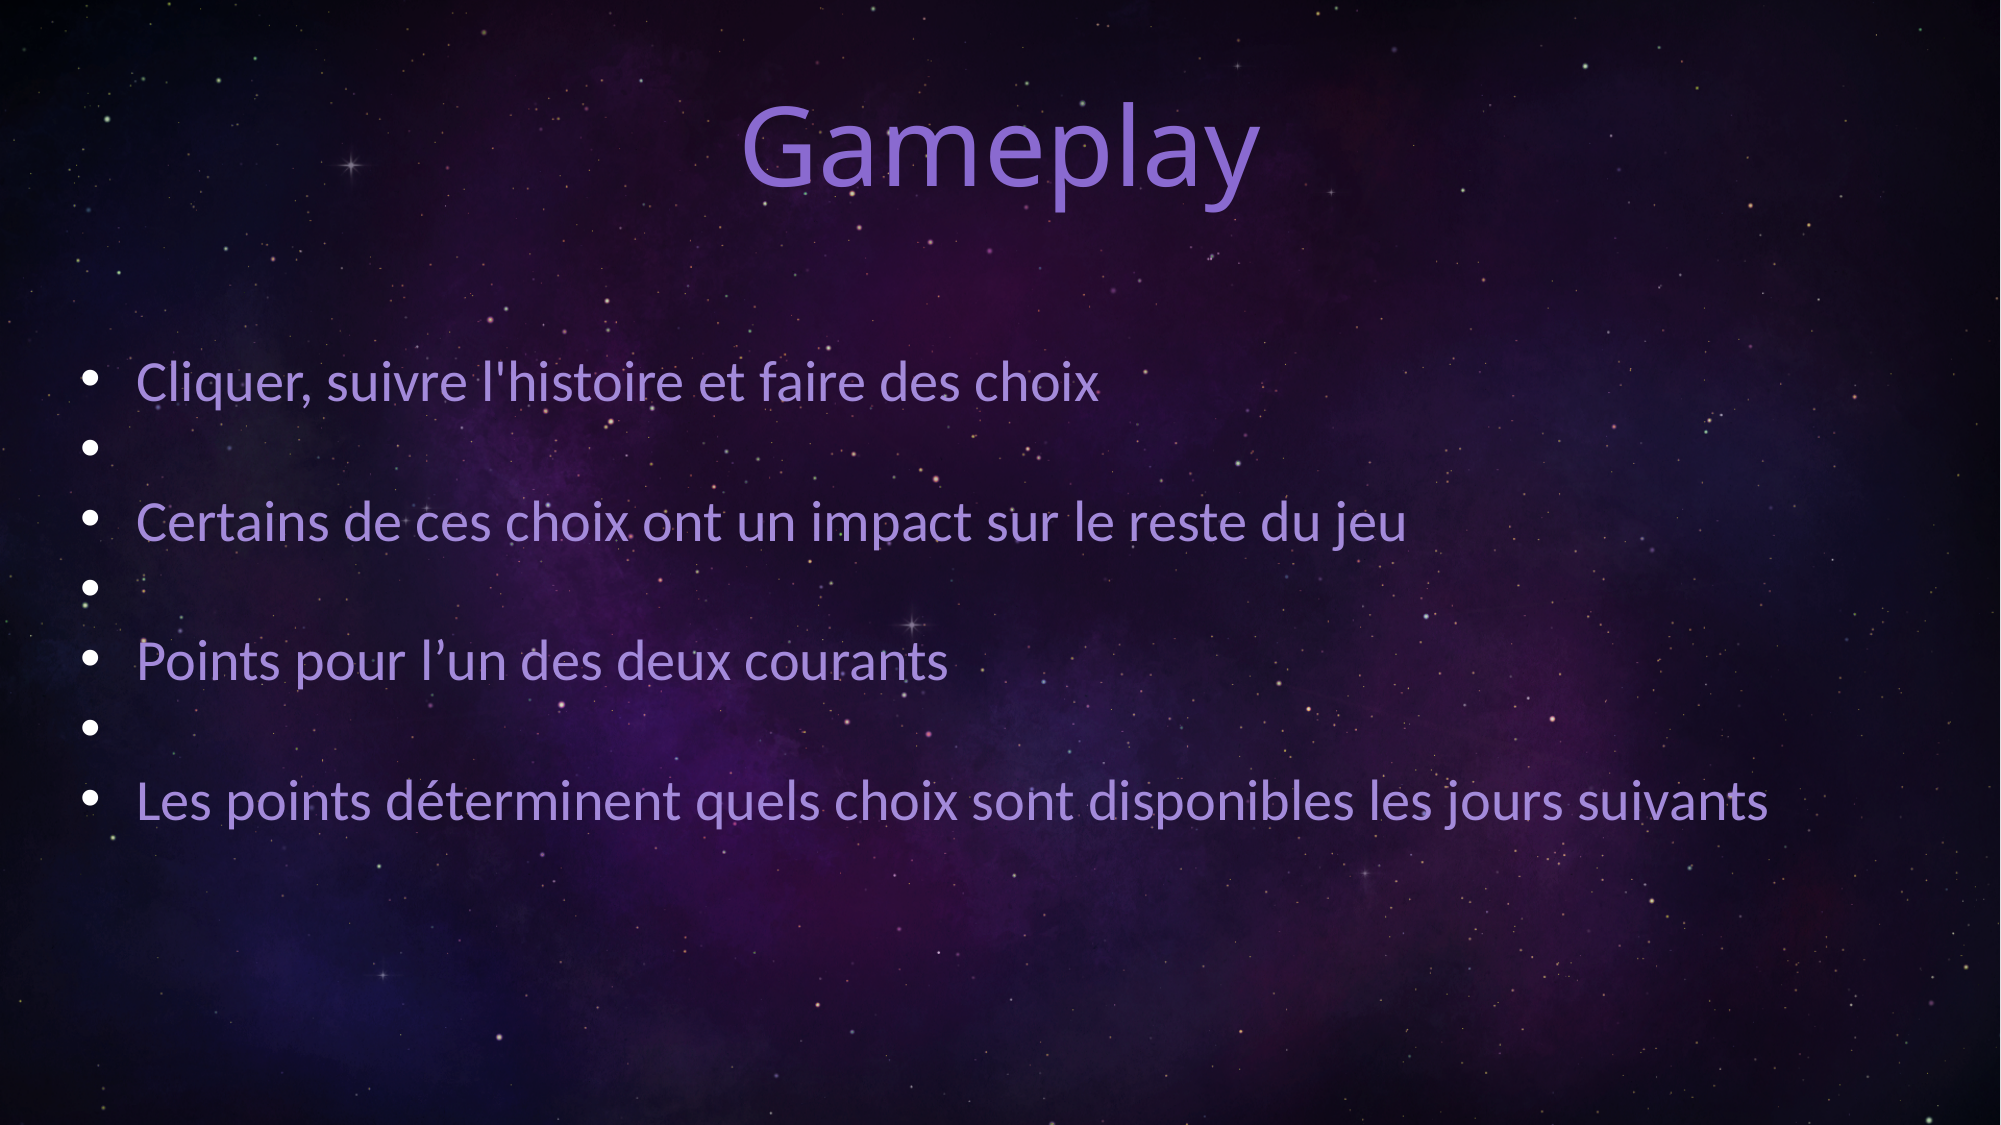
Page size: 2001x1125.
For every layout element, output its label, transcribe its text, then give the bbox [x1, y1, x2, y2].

text_box Cliquer, suivre l'histoire et faire des choix Certains de ces choix ont un impact sur le reste du jeu Points pour l’un des deux courants Les points déterminent quels choix sont disponibles les jours suivants [65, 335, 1963, 840]
title Gameplay [137, 82, 1863, 300]
